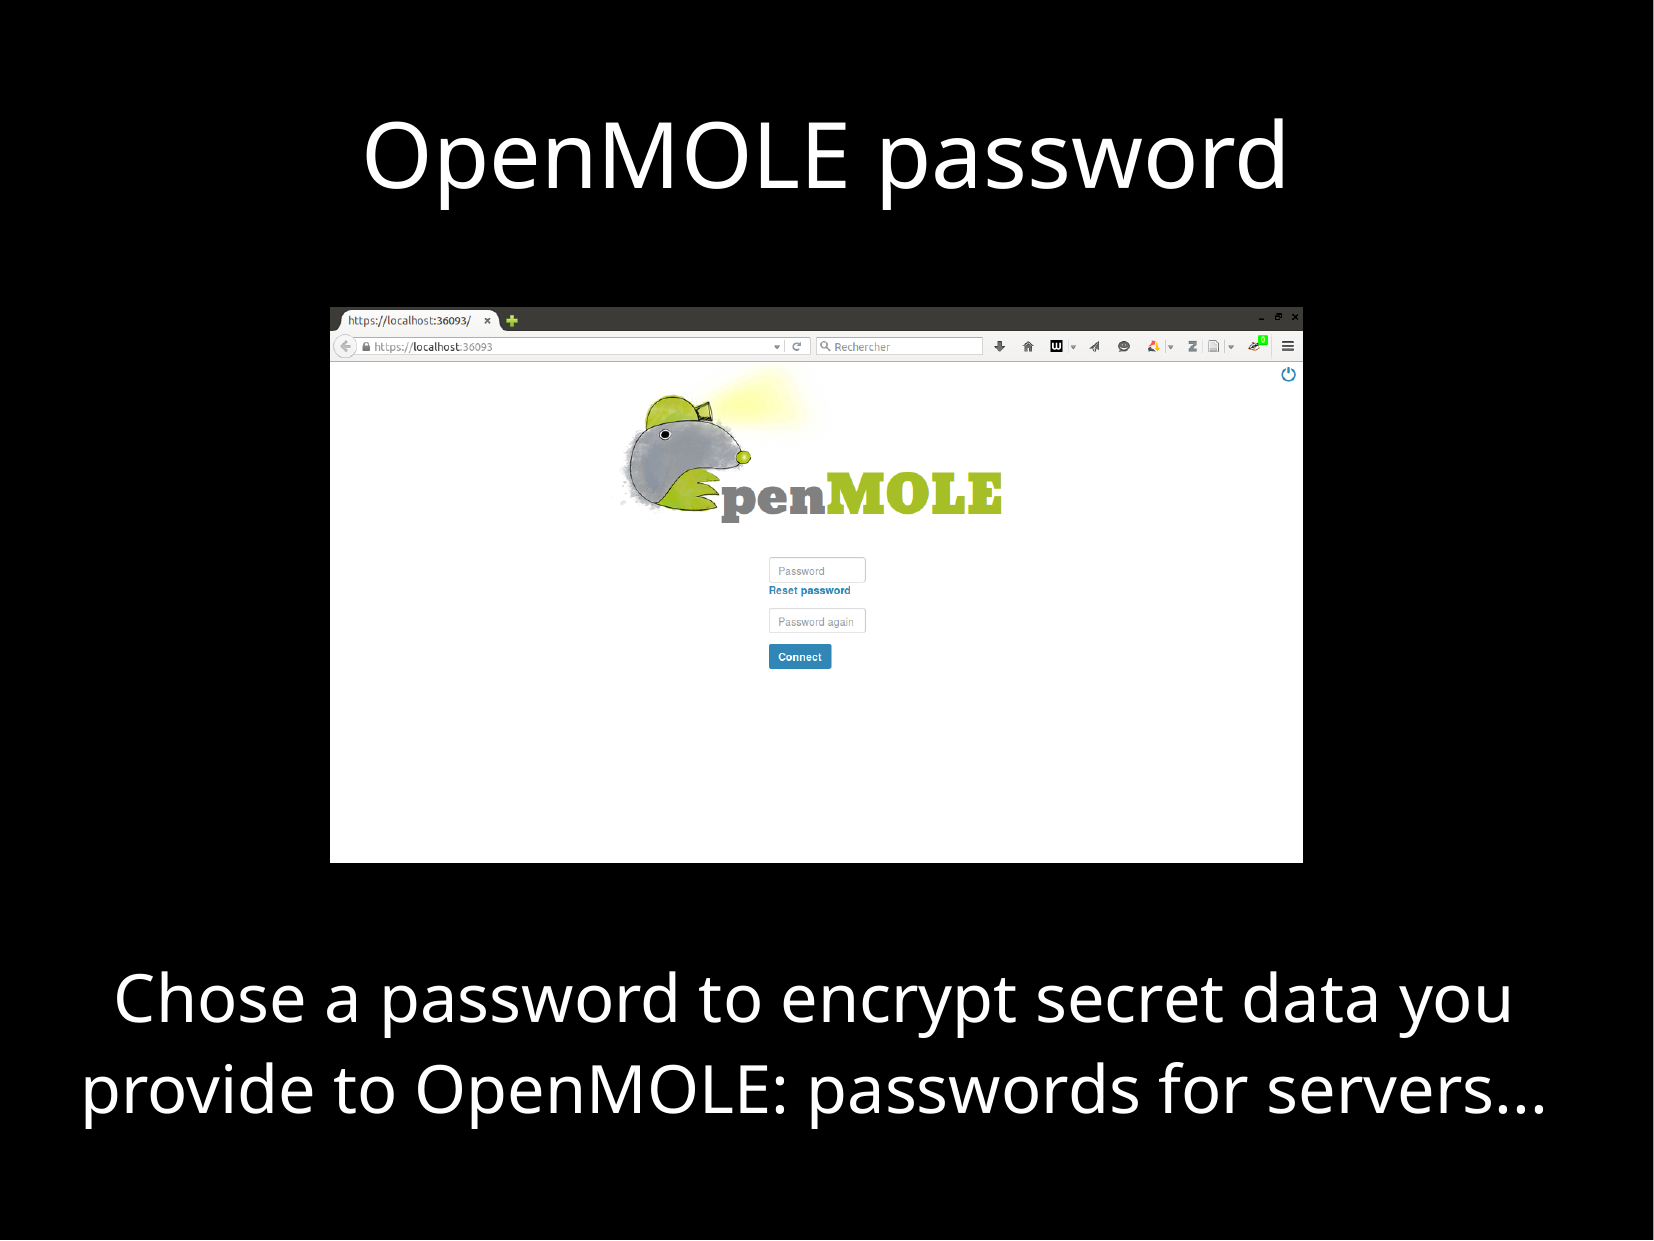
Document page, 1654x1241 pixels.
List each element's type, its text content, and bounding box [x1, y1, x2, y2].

picture [330, 307, 1303, 863]
title OpenMOLE password [82, 49, 1571, 257]
list Chose a password to encrypt secret data you provide to OpenMOLE: passwords for servers... [70, 951, 1560, 1182]
